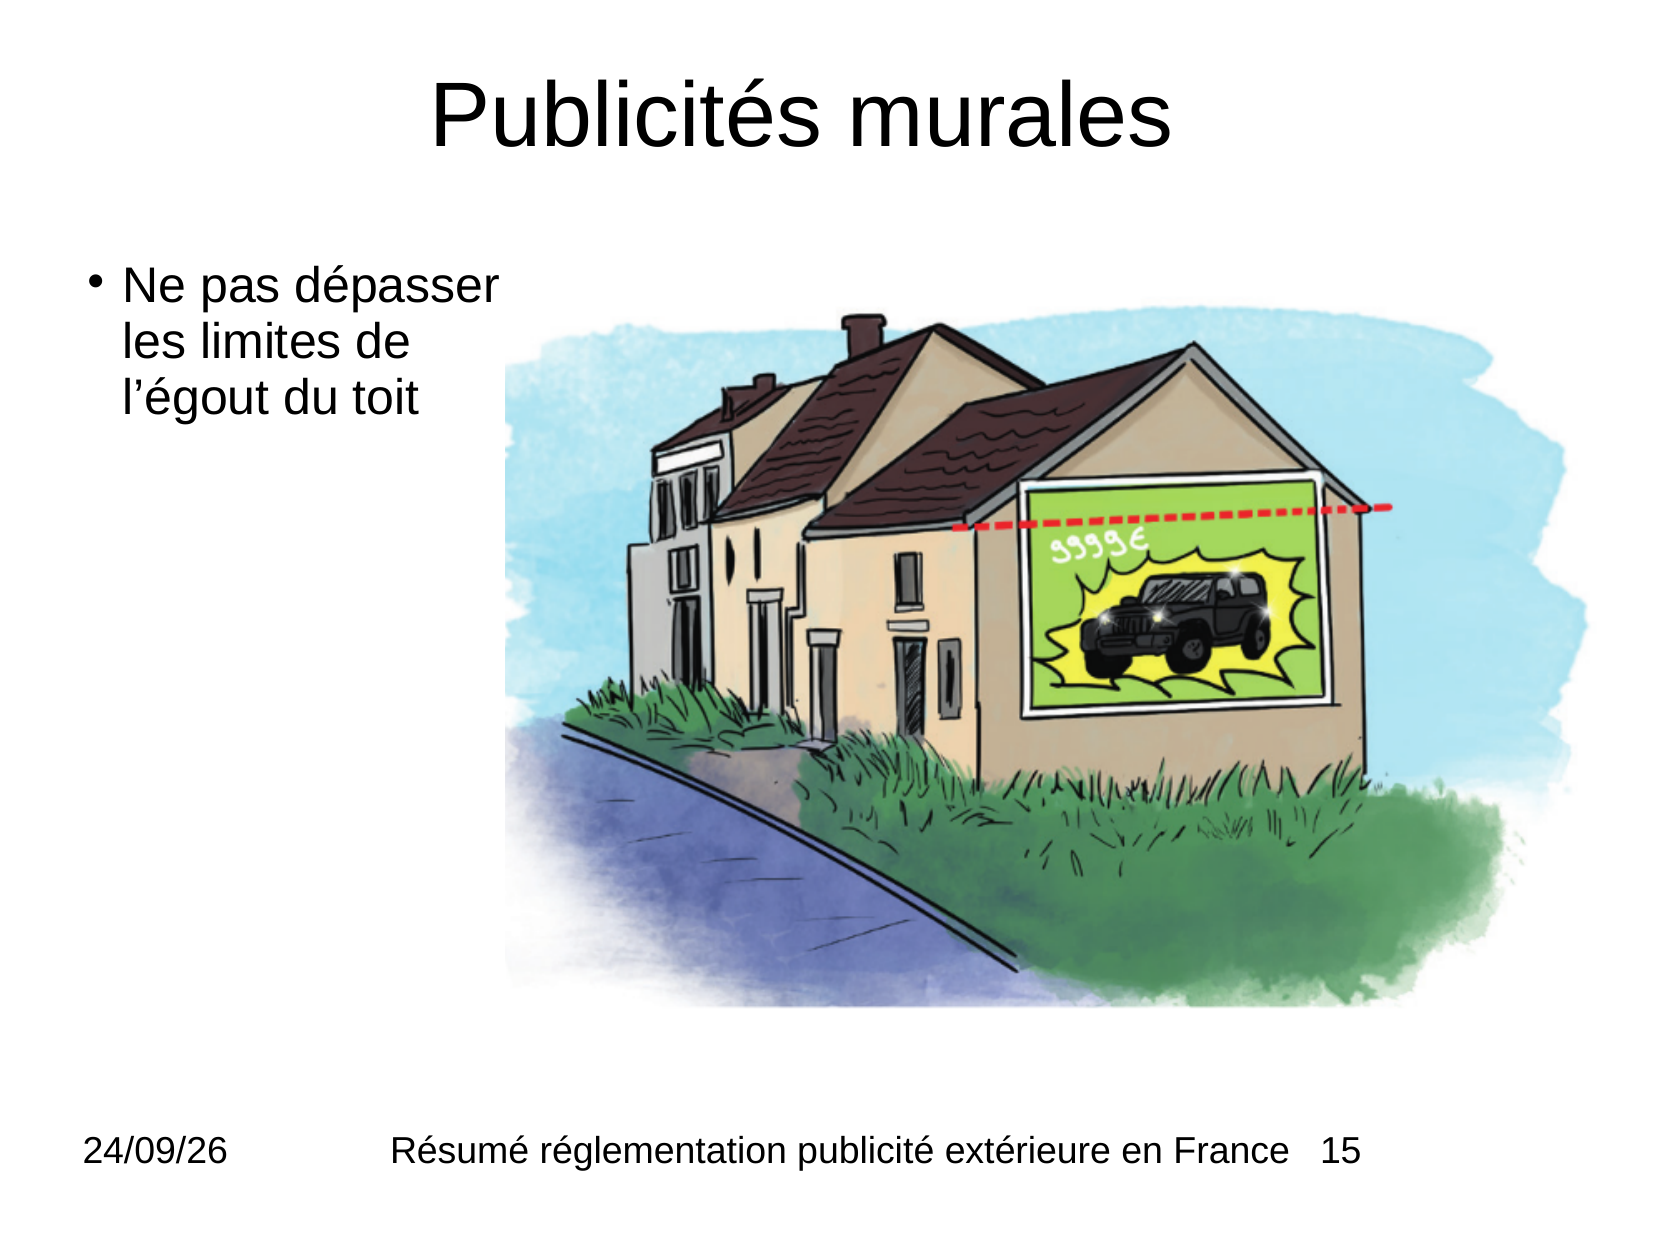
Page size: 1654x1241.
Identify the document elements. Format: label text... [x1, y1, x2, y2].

title Publicités murales [329, 59, 1275, 165]
text_box Ne pas dépasser les limites de l’égout du toit [0, 254, 526, 461]
picture [505, 284, 1606, 1020]
